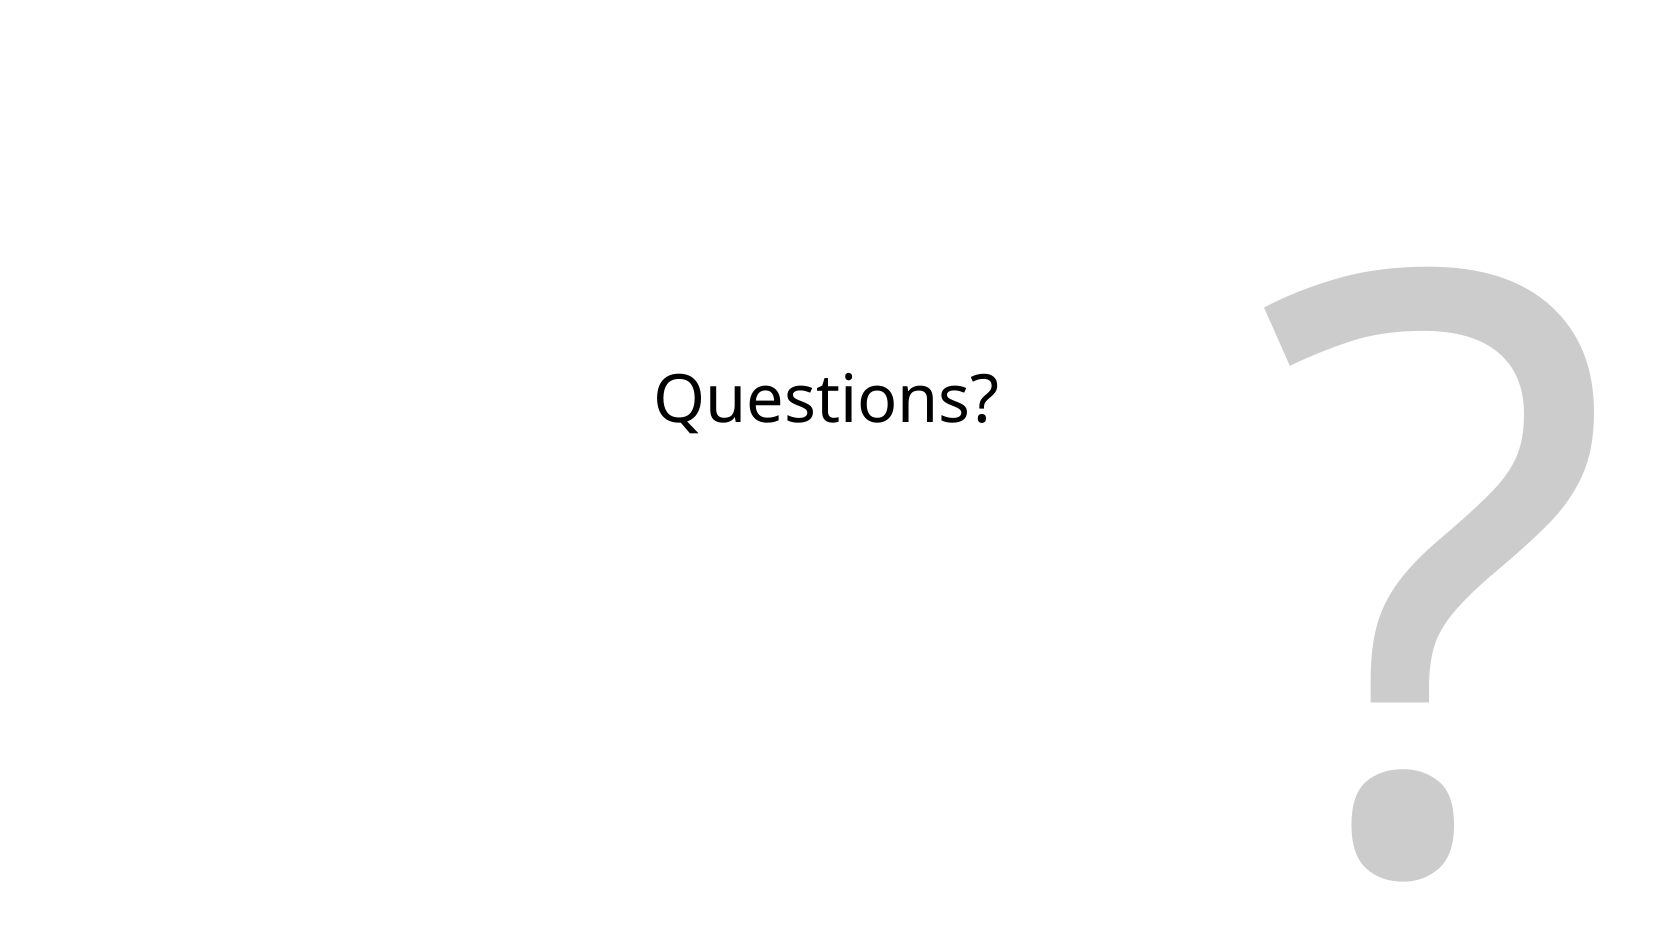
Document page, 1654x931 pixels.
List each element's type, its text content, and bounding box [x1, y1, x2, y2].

text_box ? [1240, 0, 1632, 931]
subtitle Questions? [82, 37, 1240, 757]
